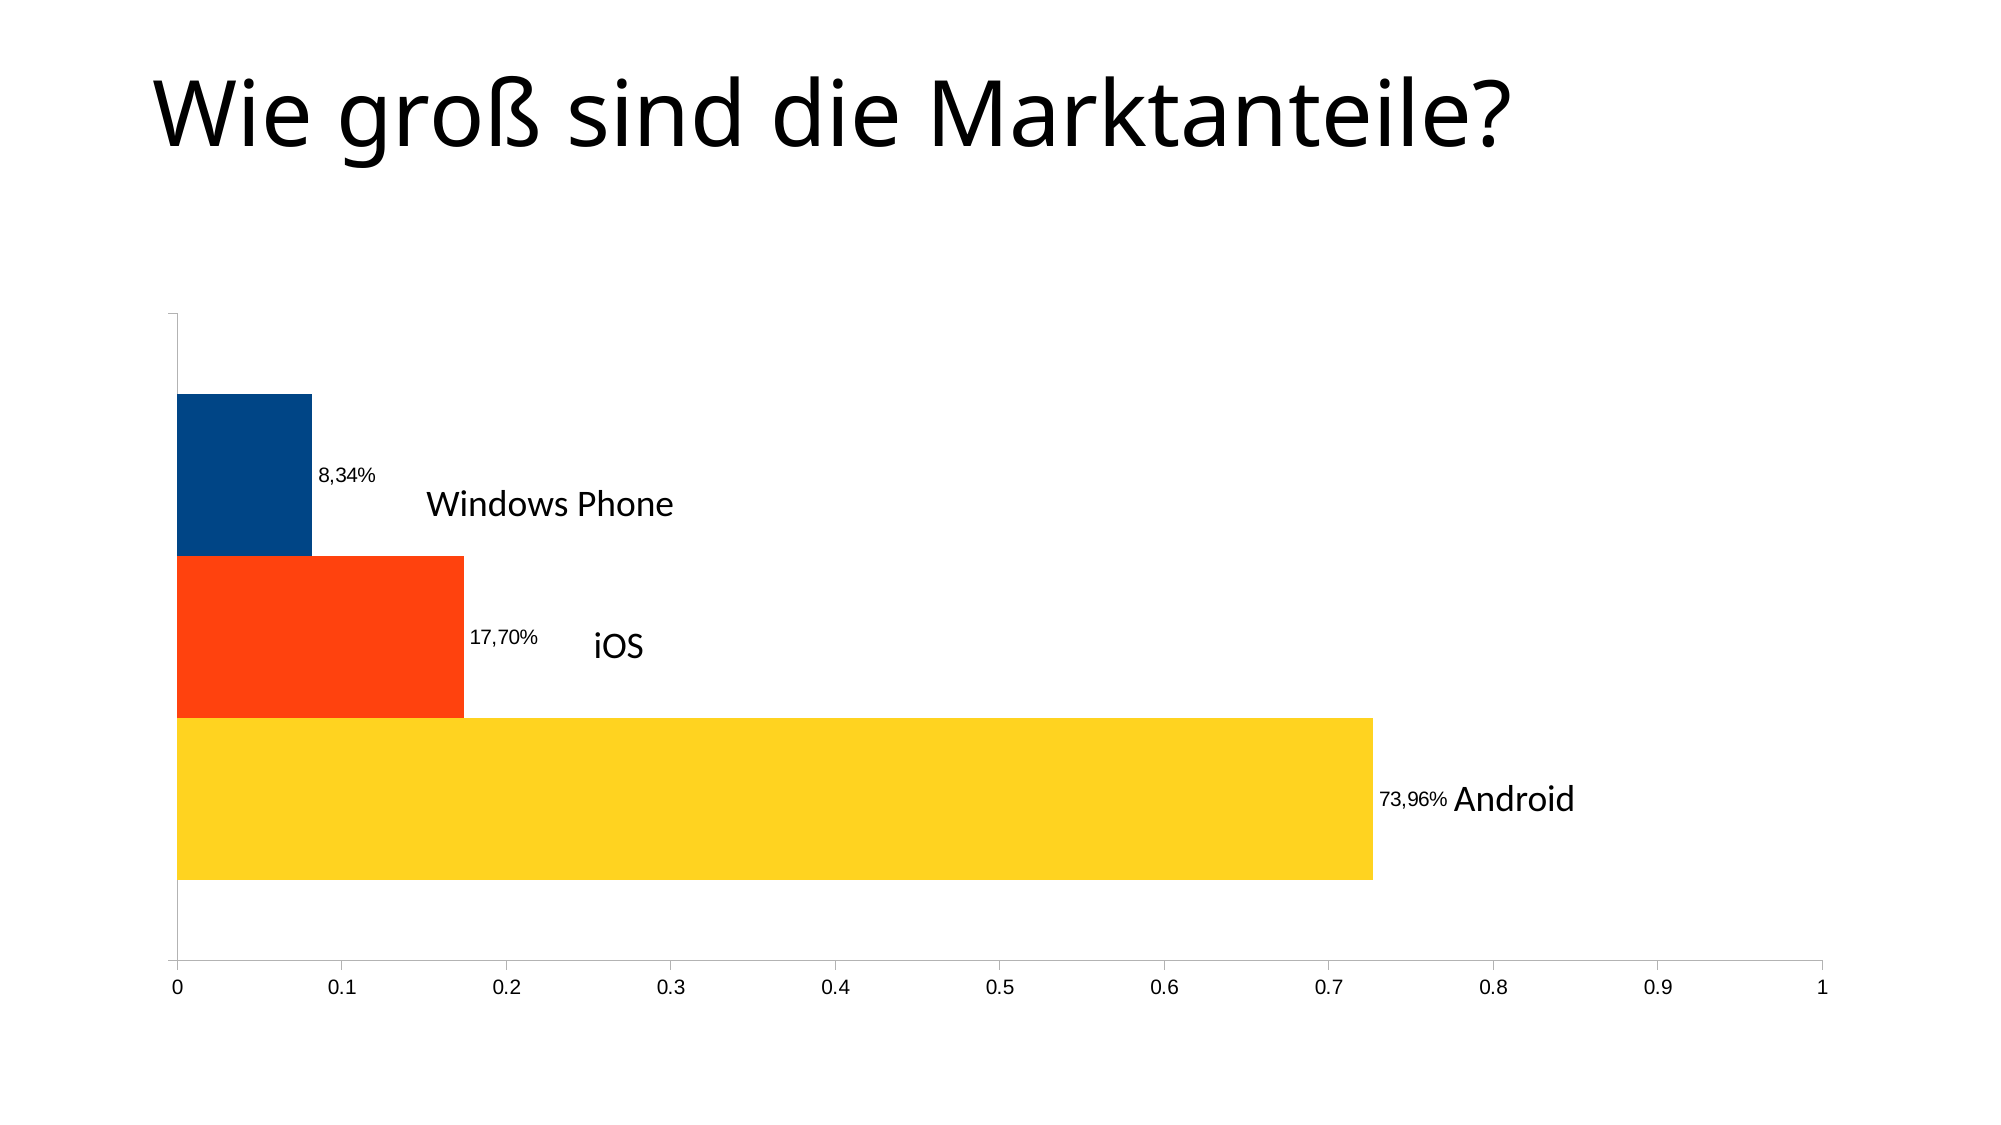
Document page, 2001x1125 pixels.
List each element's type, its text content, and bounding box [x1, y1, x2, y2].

text_box iOS [578, 613, 853, 674]
chart [137, 299, 1863, 1014]
text_box Android [1439, 766, 1713, 827]
text_box Windows Phone [411, 471, 768, 532]
title Wie groß sind die Marktanteile? [137, 59, 1863, 278]
